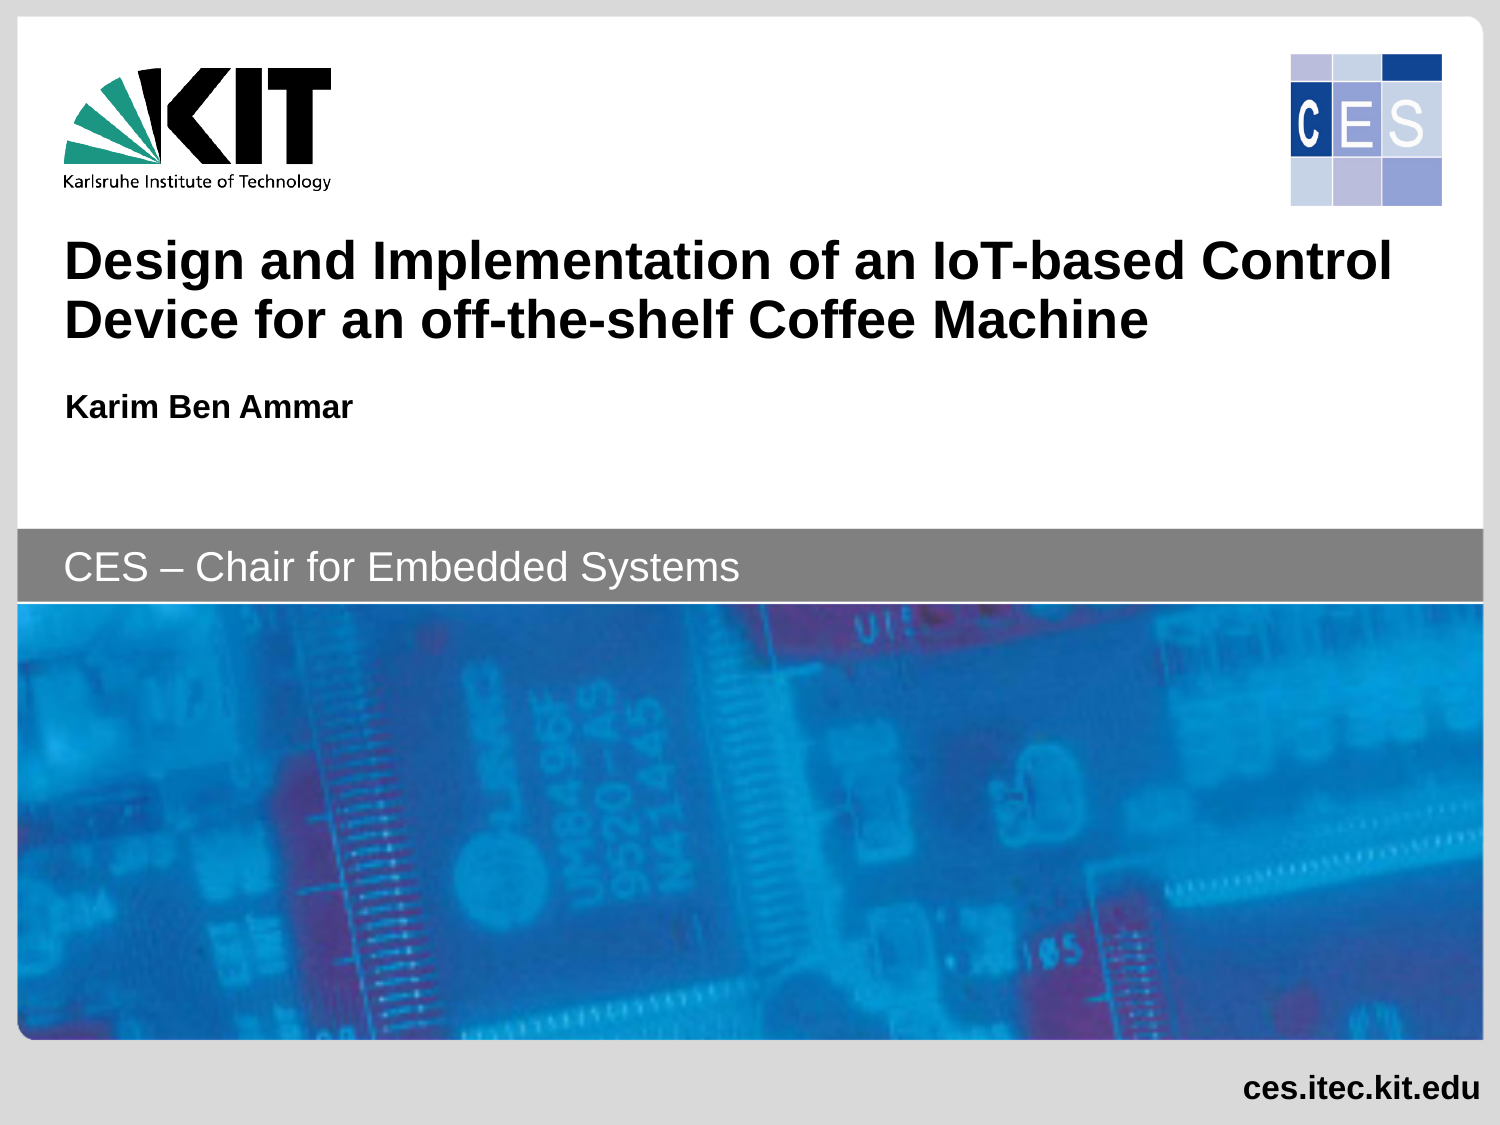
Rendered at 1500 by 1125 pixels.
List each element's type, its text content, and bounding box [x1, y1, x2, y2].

text_box Design and Implementation of an IoT-based Control Device for an off-the-shelf Coffee Machine [64, 231, 1442, 350]
picture [0, 0, 1500, 1125]
text_box Karim Ben Ammar [65, 385, 1439, 488]
